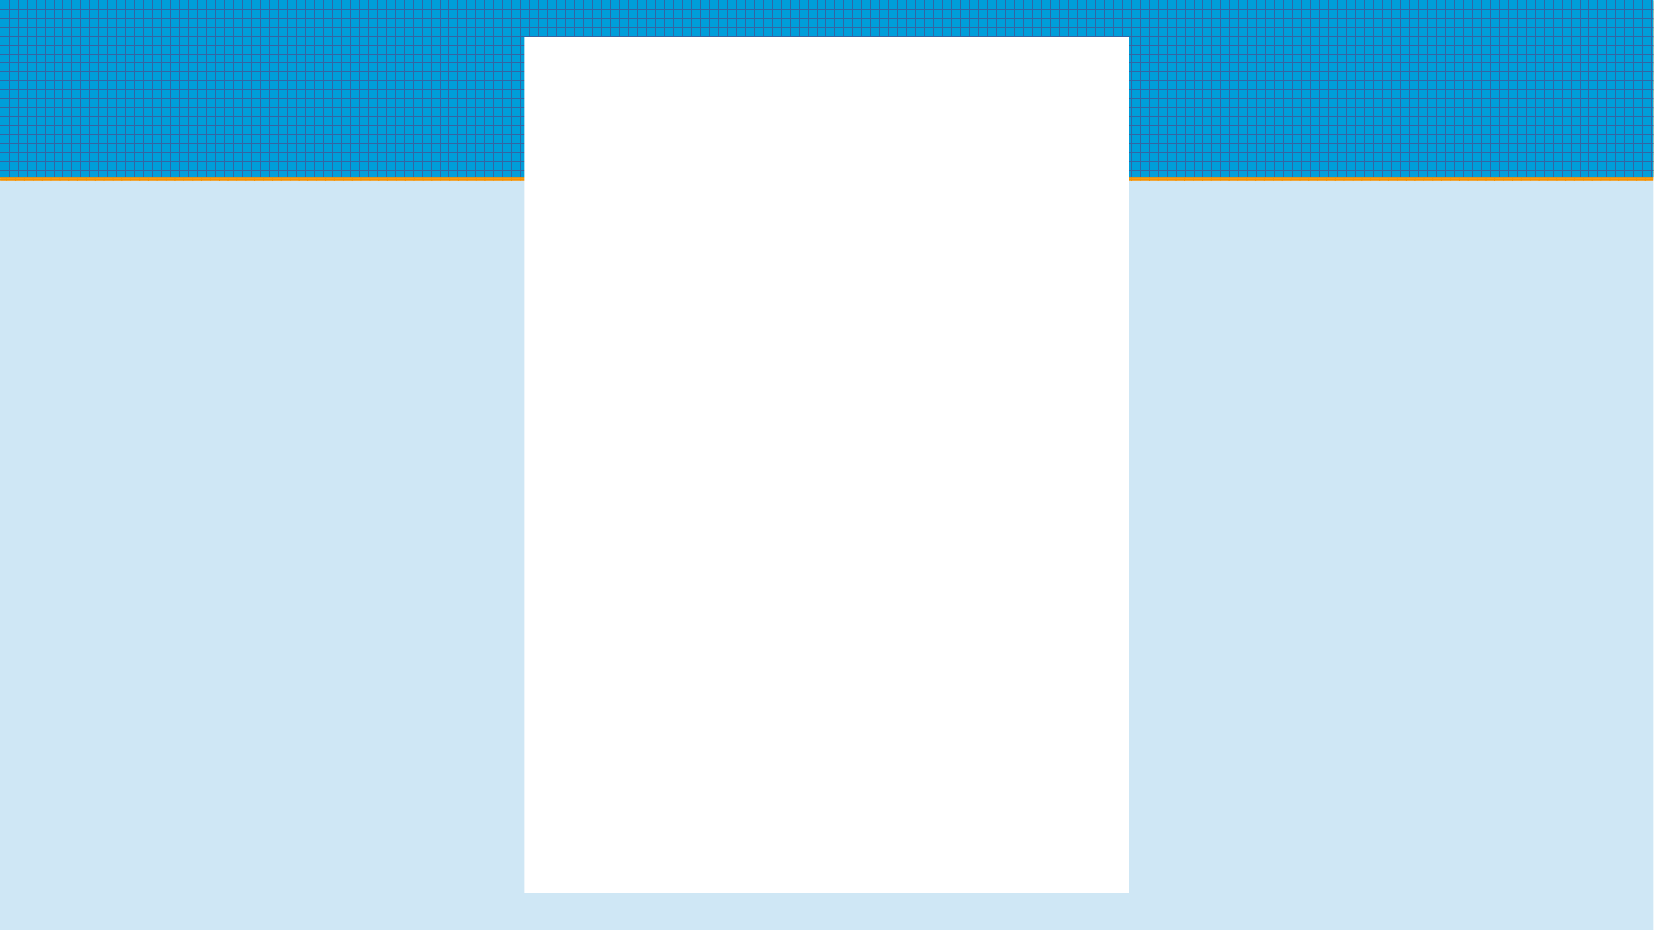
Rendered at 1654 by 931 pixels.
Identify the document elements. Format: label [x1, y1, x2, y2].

picture [524, 37, 1130, 894]
